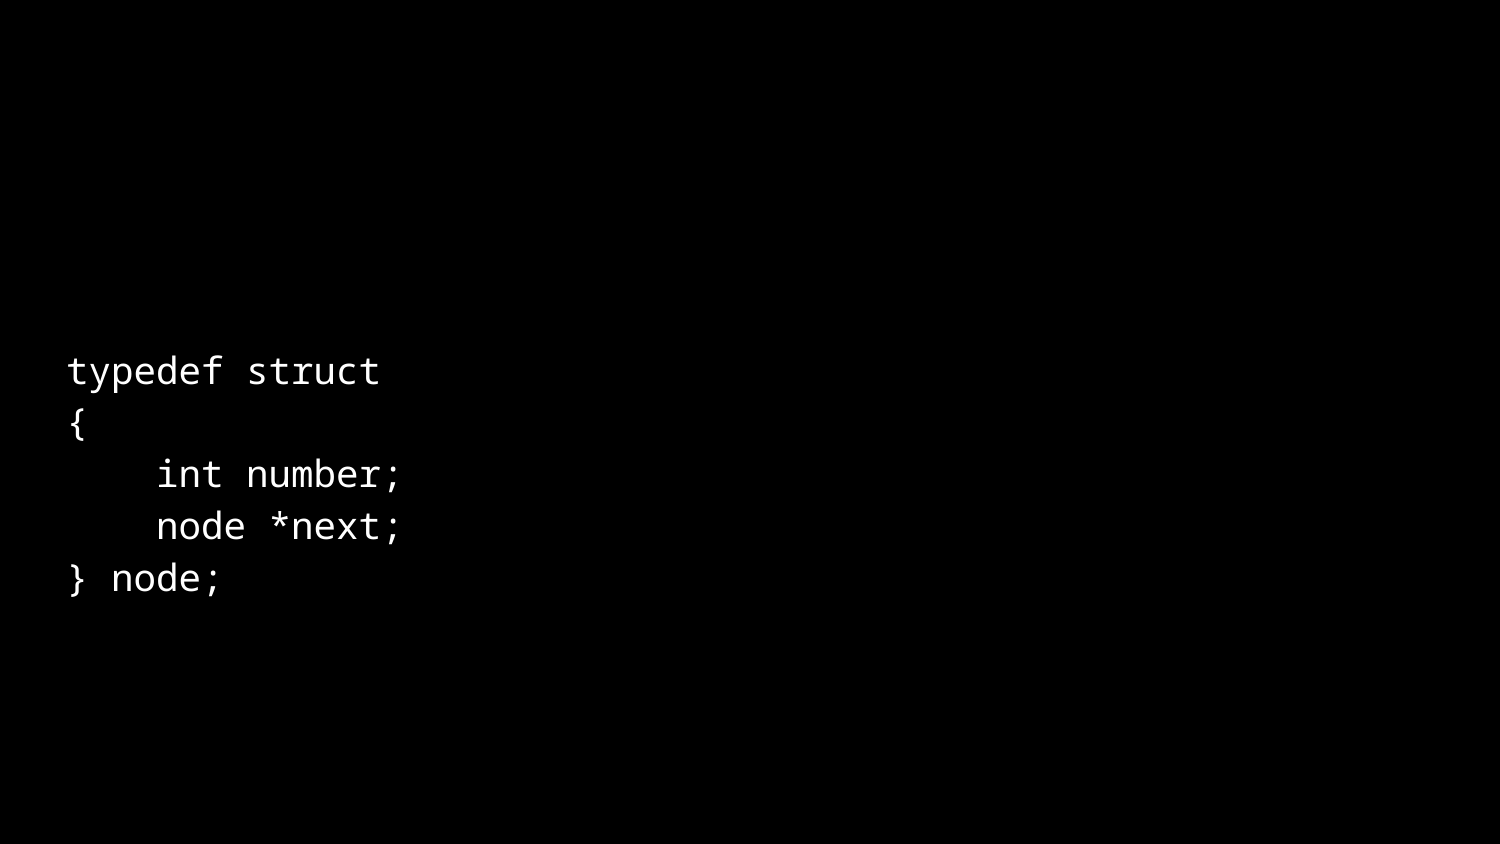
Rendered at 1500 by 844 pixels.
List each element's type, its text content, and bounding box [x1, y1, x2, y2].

list typedef struct { int number; node *next; } node; [51, 189, 1449, 750]
